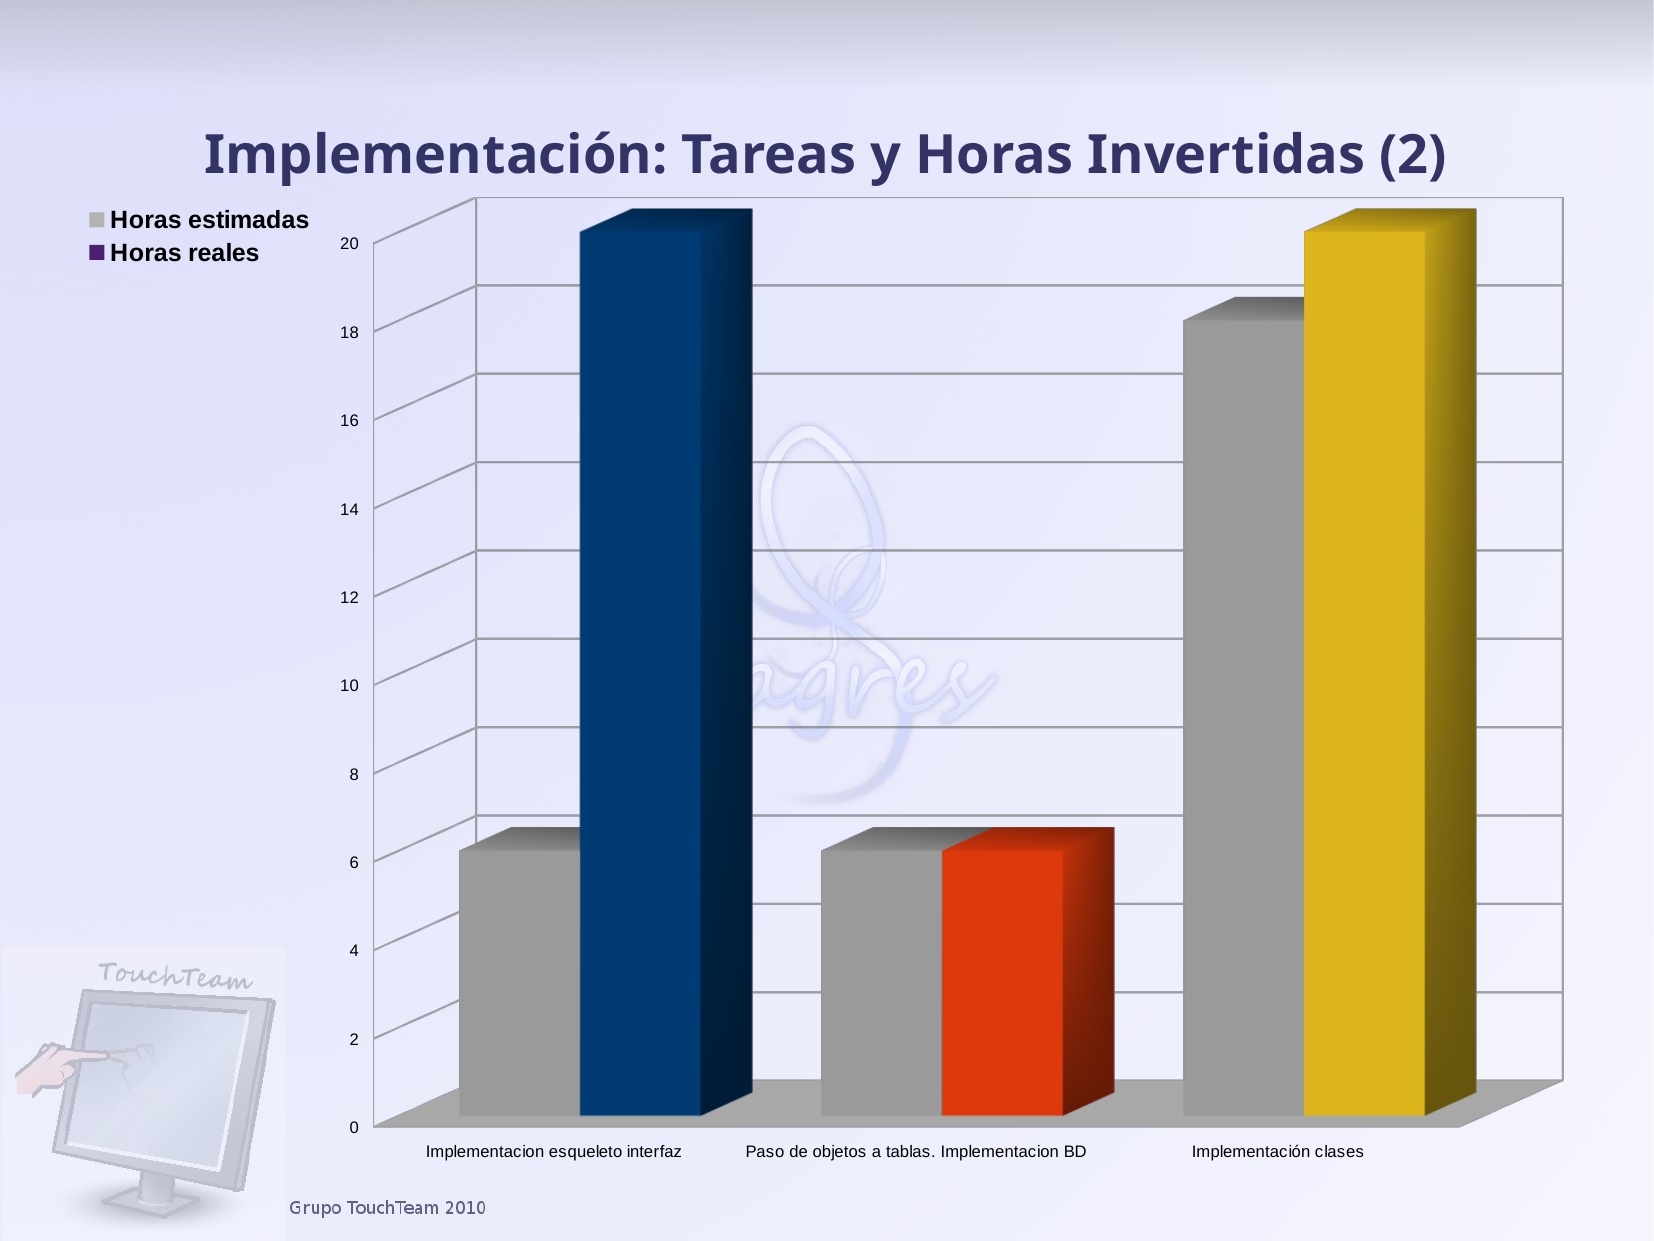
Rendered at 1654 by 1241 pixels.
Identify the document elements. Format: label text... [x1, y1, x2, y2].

title Implementación: Tareas y Horas Invertidas (2) [82, 49, 1571, 177]
chart [59, 177, 1595, 1182]
picture [0, 0, 1654, 1241]
